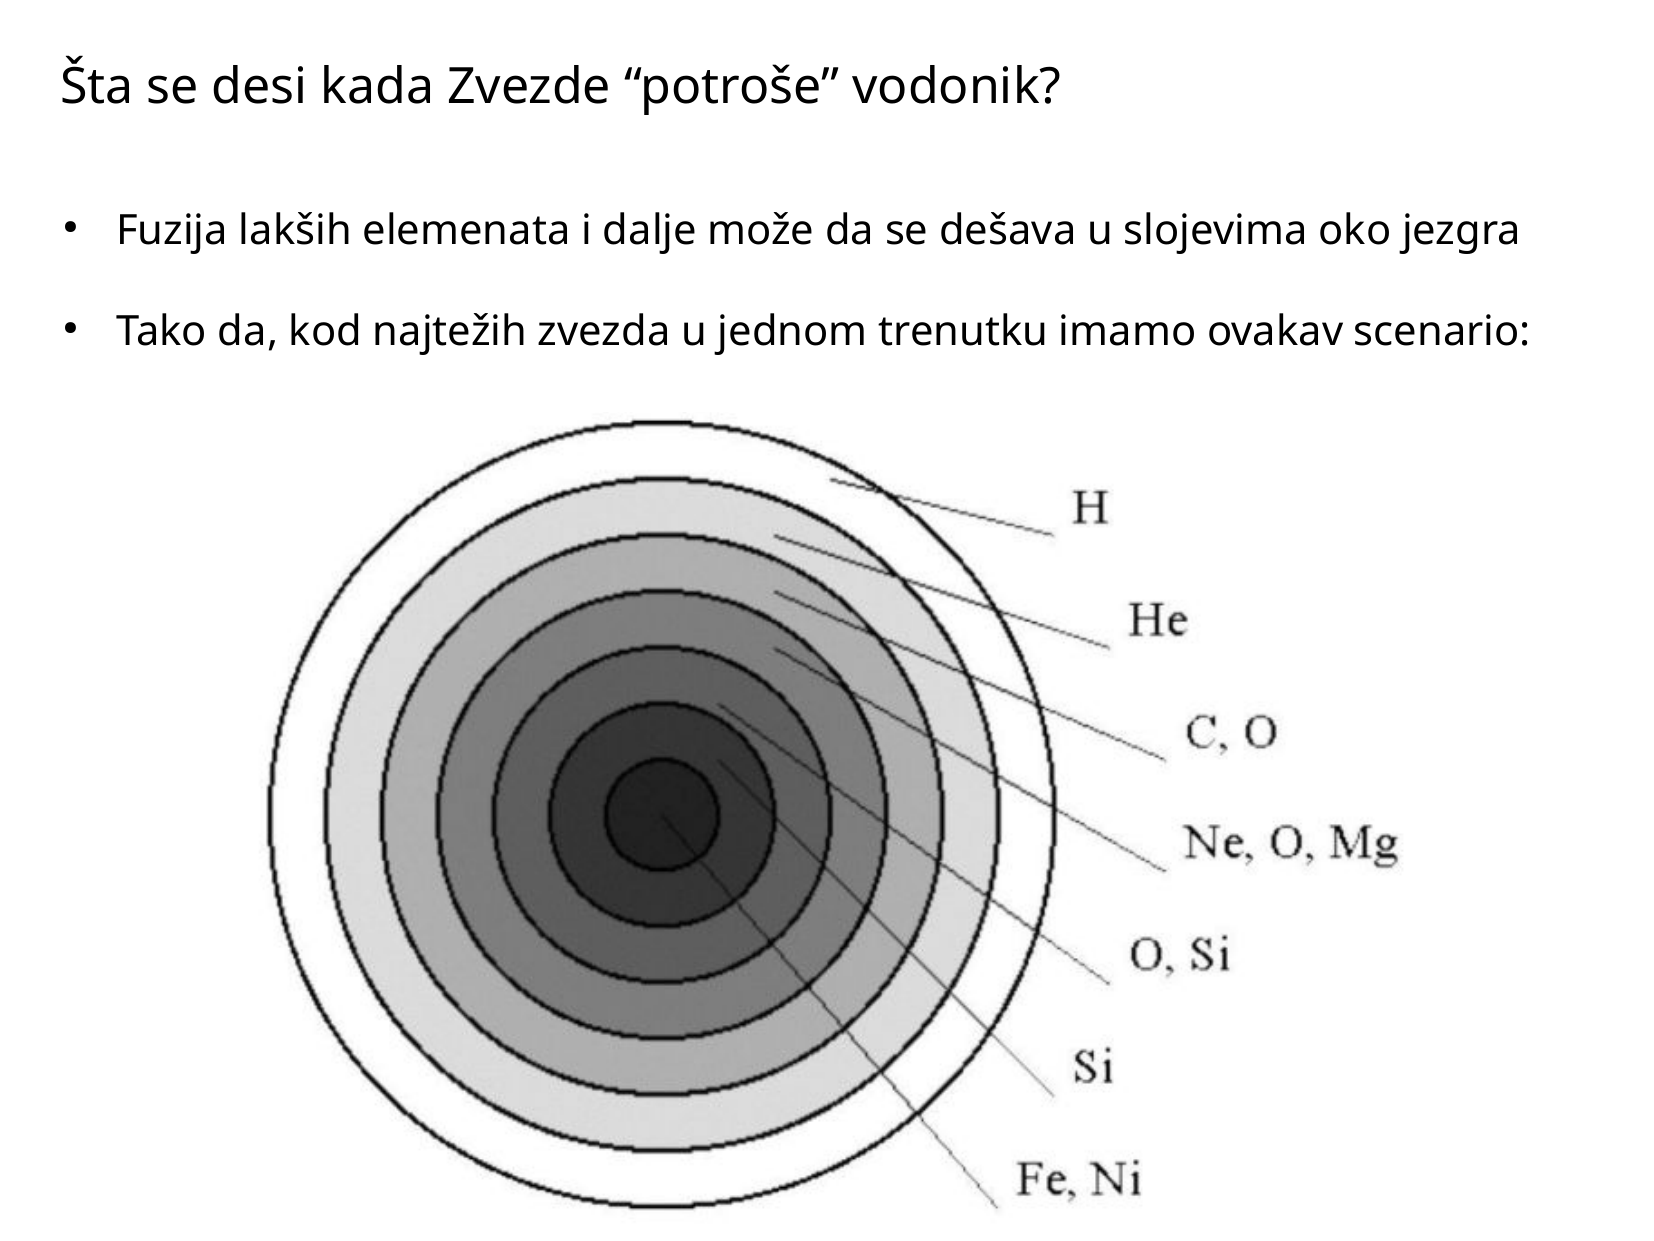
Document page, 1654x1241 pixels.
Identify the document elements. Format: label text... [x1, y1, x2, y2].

picture [245, 412, 1409, 1225]
title Šta se desi kada Zvezde “potroše” vodonik? [59, 17, 1648, 150]
list Fuzija lakših elemenata i dalje može da se dešava u slojevima oko jezgra Tako da, kod najtežih zvezda u jednom trenutku imamo ovakav scenario: [45, 199, 1635, 1173]
